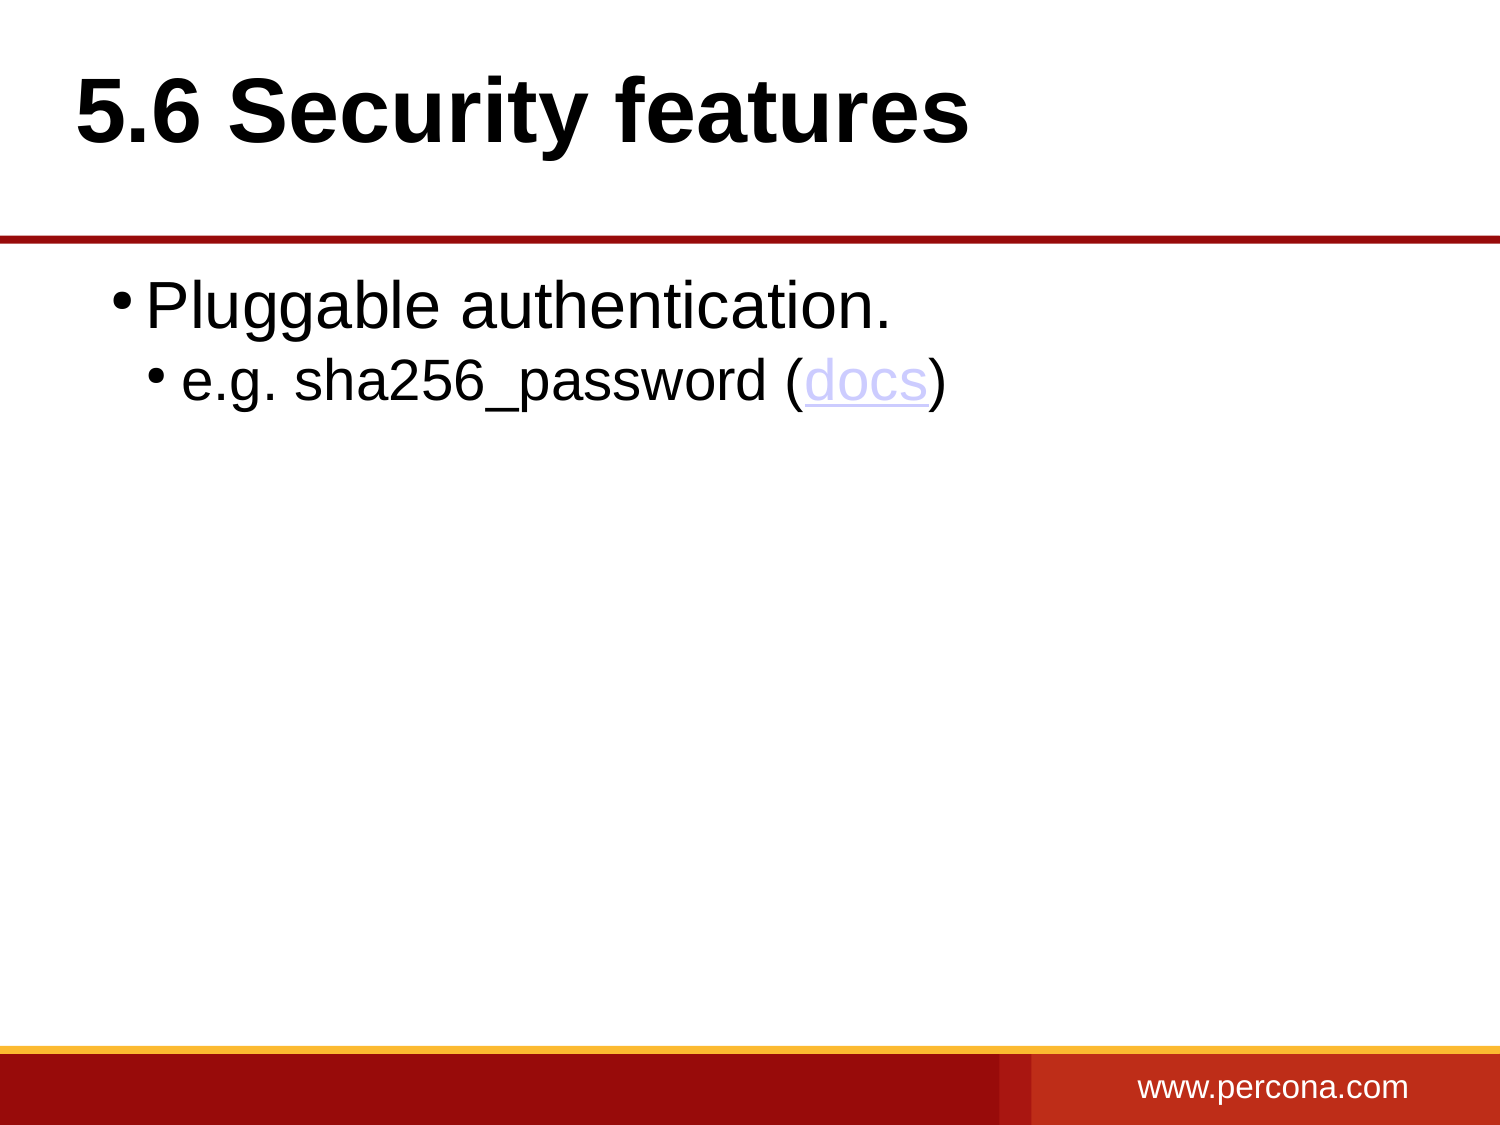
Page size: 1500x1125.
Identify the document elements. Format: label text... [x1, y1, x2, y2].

text_box Pluggable authentication. e.g. sha256_password (docs) [75, 257, 1425, 1000]
text_box 5.6 Security features [75, 44, 1425, 233]
